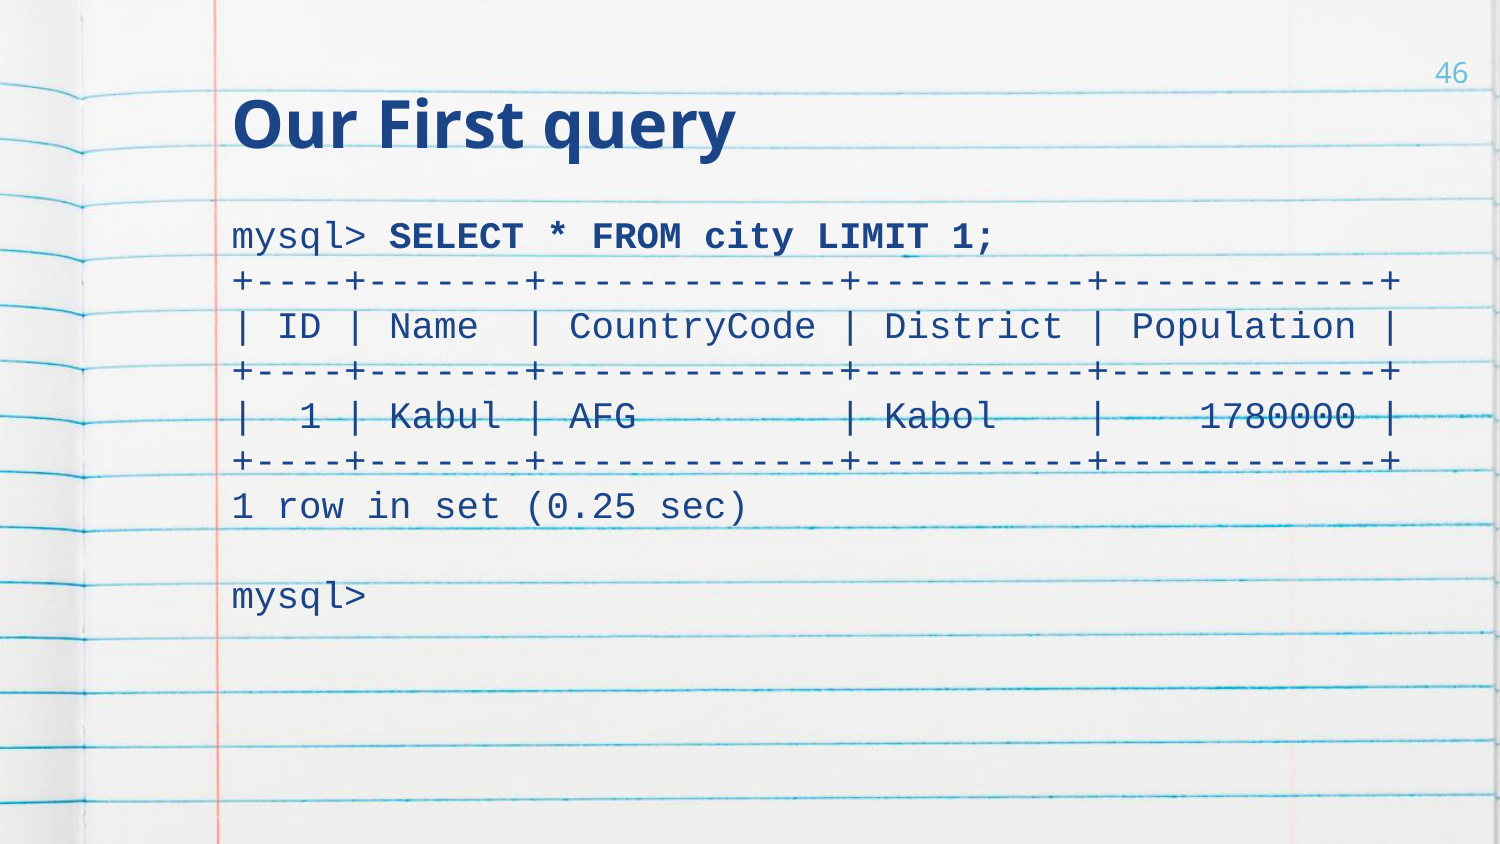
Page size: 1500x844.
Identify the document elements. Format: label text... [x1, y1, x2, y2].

list mysql> SELECT * FROM city LIMIT 1; +----+-------+-------------+----------+------------+ | ID | Name | CountryCode | District | Population | +----+-------+-------------+----------+------------+ | 1 | Kabul | AFG | Kabol | 1780000 | +----+-------+-------------+----------+------------+ 1 row in set (0.25 sec) mysql> [231, 211, 1425, 748]
picture [0, 0, 1500, 844]
slide_number <number> [1378, 41, 1469, 107]
title Our First query [231, 21, 1425, 162]
